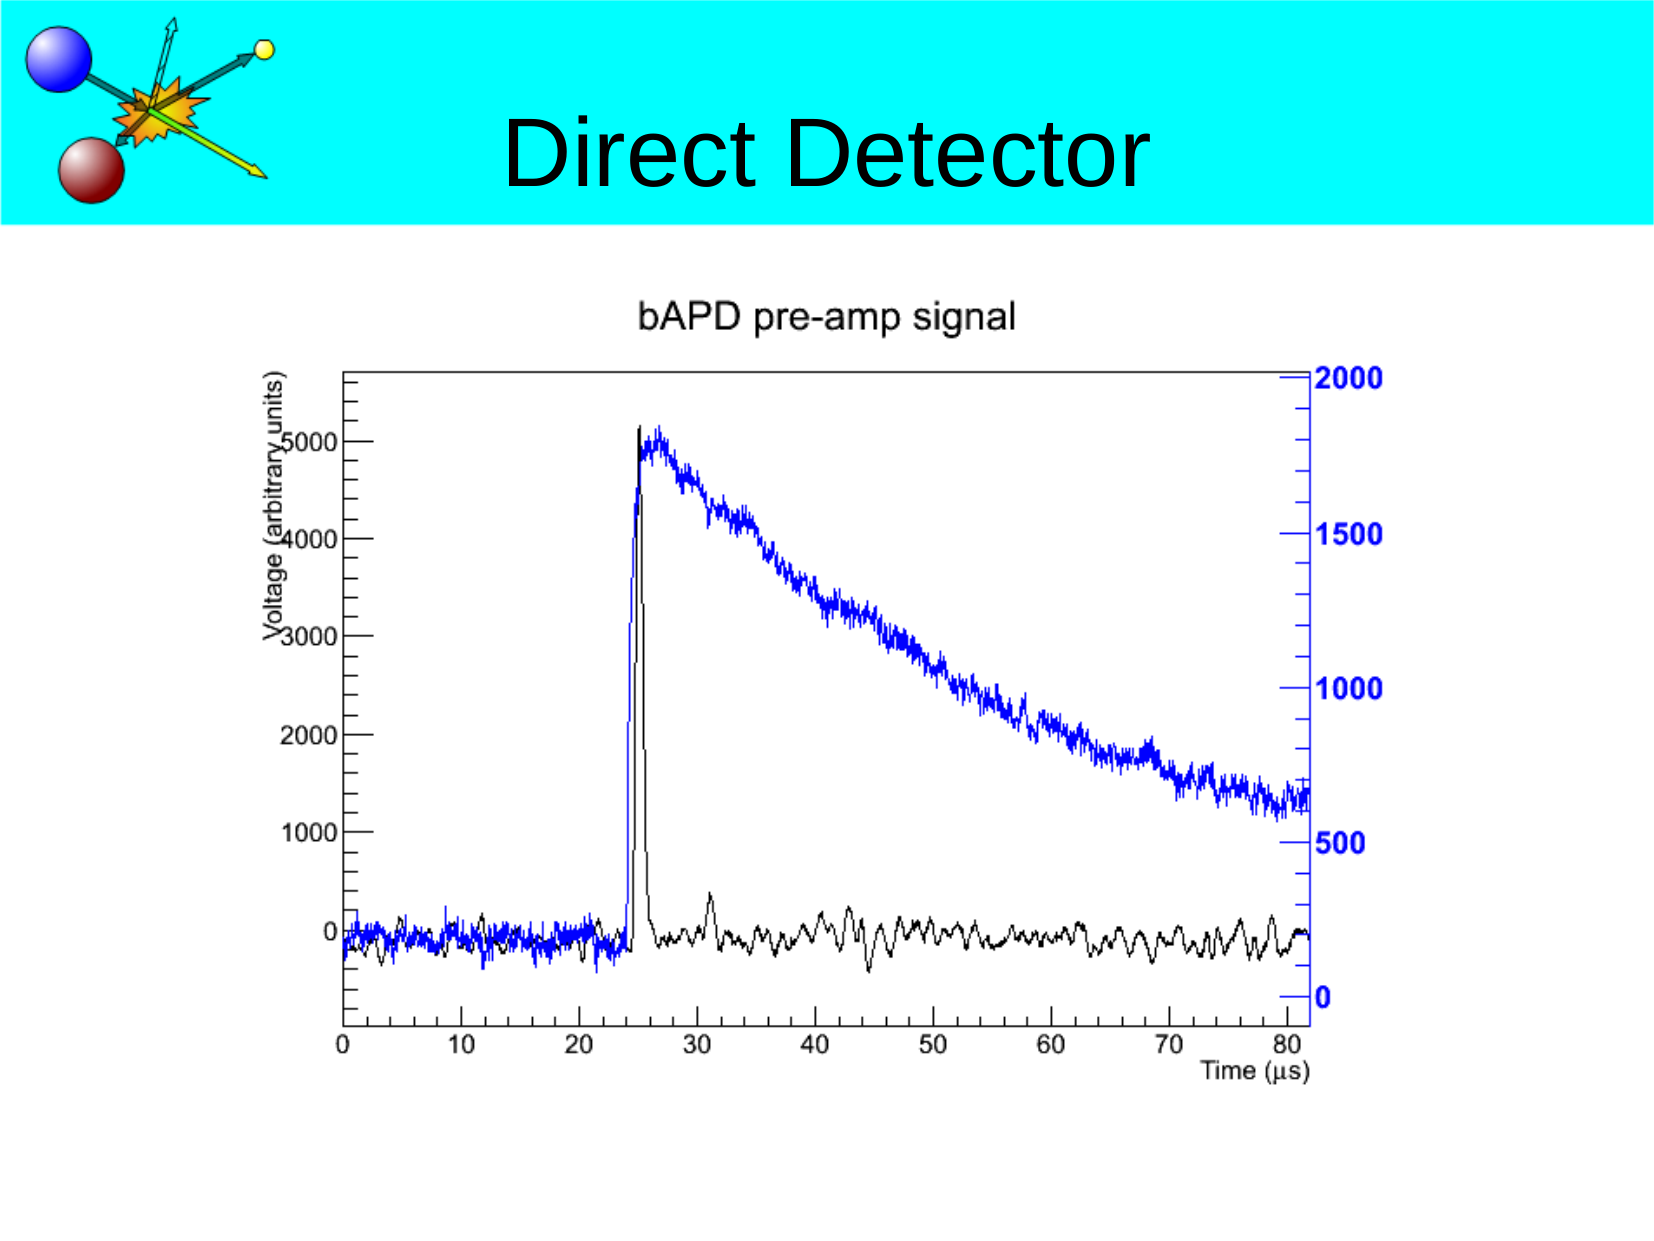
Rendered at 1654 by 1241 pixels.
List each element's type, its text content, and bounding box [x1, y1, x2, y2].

title Direct Detector [82, 49, 1571, 257]
picture [0, 0, 1654, 1241]
